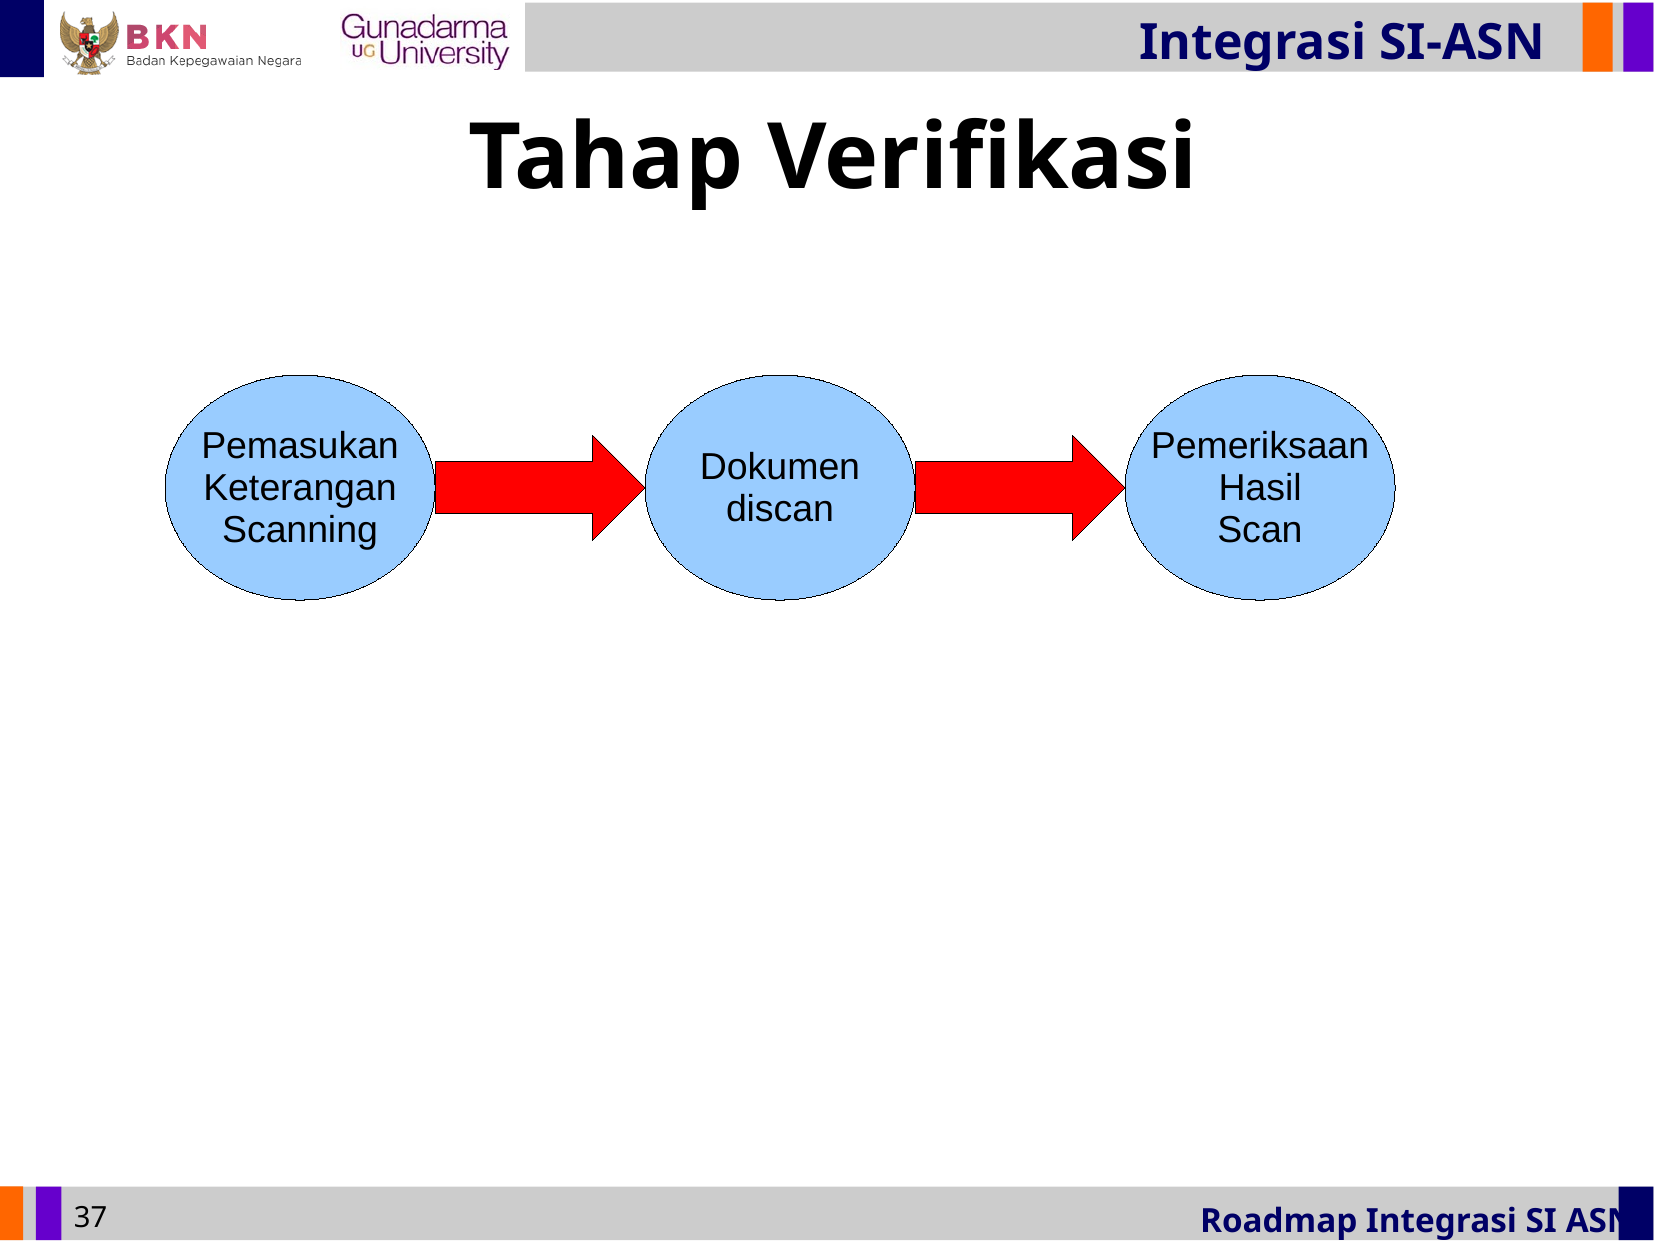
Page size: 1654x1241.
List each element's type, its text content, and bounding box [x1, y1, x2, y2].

text_box Pemeriksaan Hasil Scan [1125, 375, 1396, 601]
text_box [915, 435, 1126, 541]
text_box Pemasukan Keterangan Scanning [165, 375, 435, 601]
picture [60, 11, 301, 75]
text_box [435, 435, 646, 541]
picture [340, 0, 510, 70]
title Tahap Verifikasi [77, 90, 1591, 217]
text_box Dokumen discan [645, 375, 915, 601]
